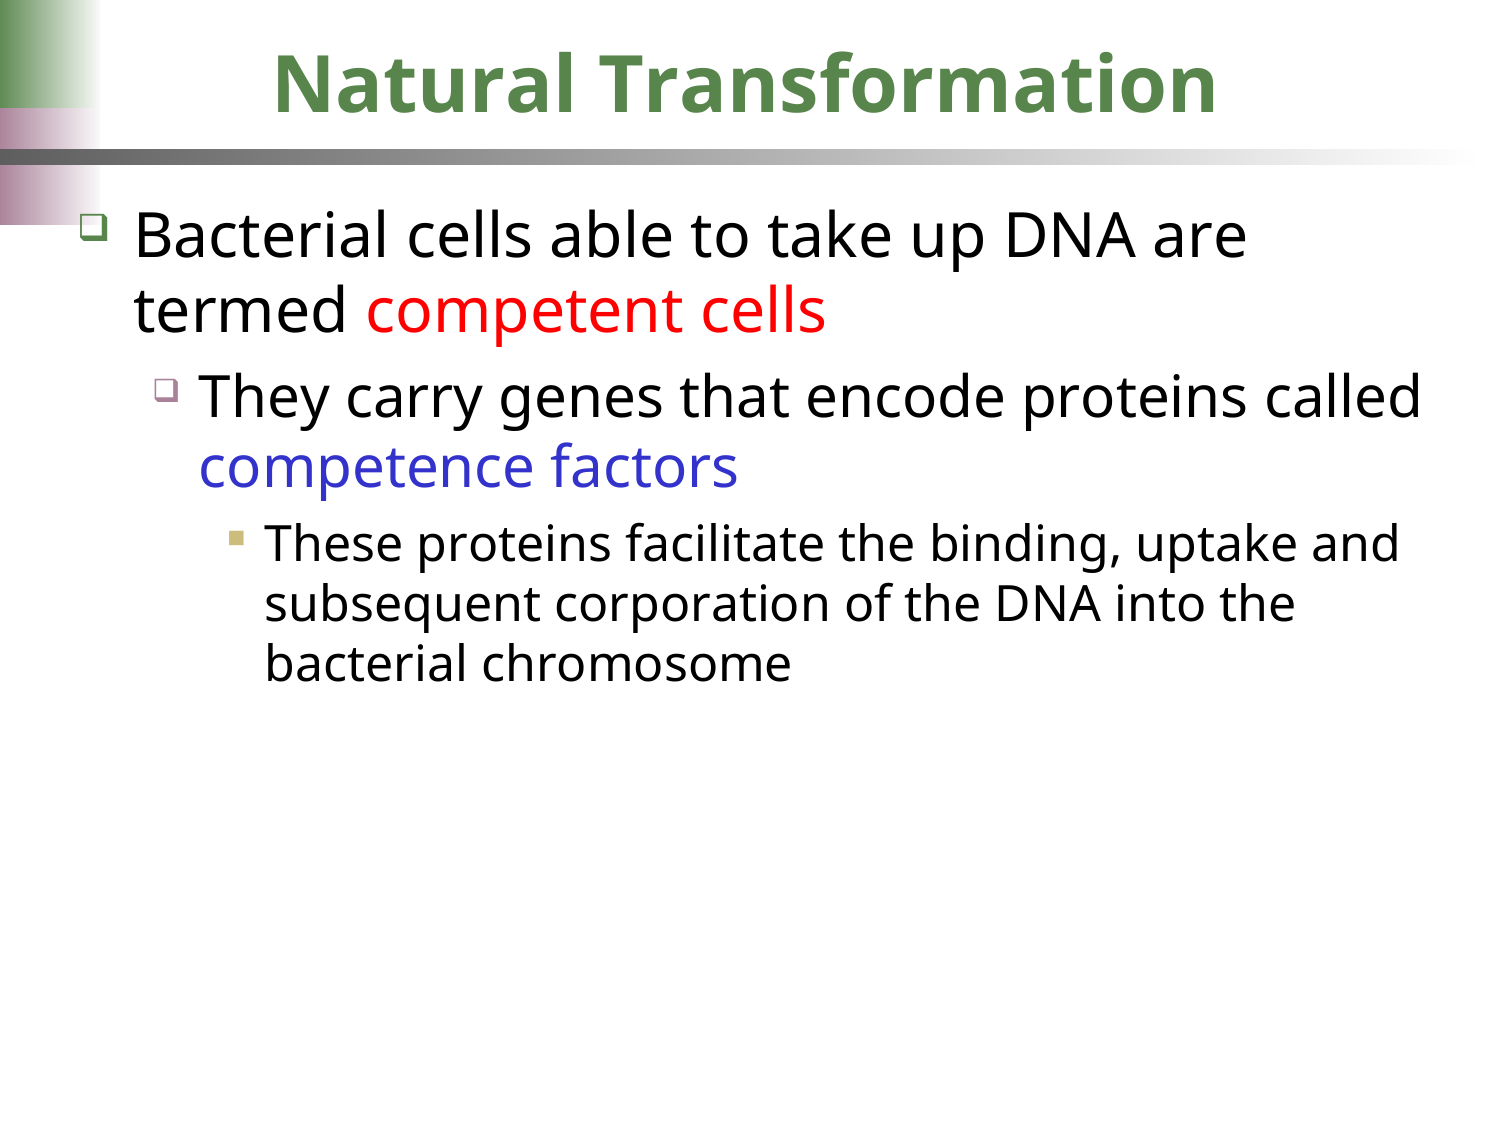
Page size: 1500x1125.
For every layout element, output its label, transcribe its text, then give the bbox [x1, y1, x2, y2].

title Natural Transformation [133, 24, 1359, 138]
list Bacterial cells able to take up DNA are termed competent cells They carry genes that encode proteins called competence factors These proteins facilitate the binding, uptake and subsequent corporation of the DNA into the bacterial chromosome [62, 187, 1463, 1075]
